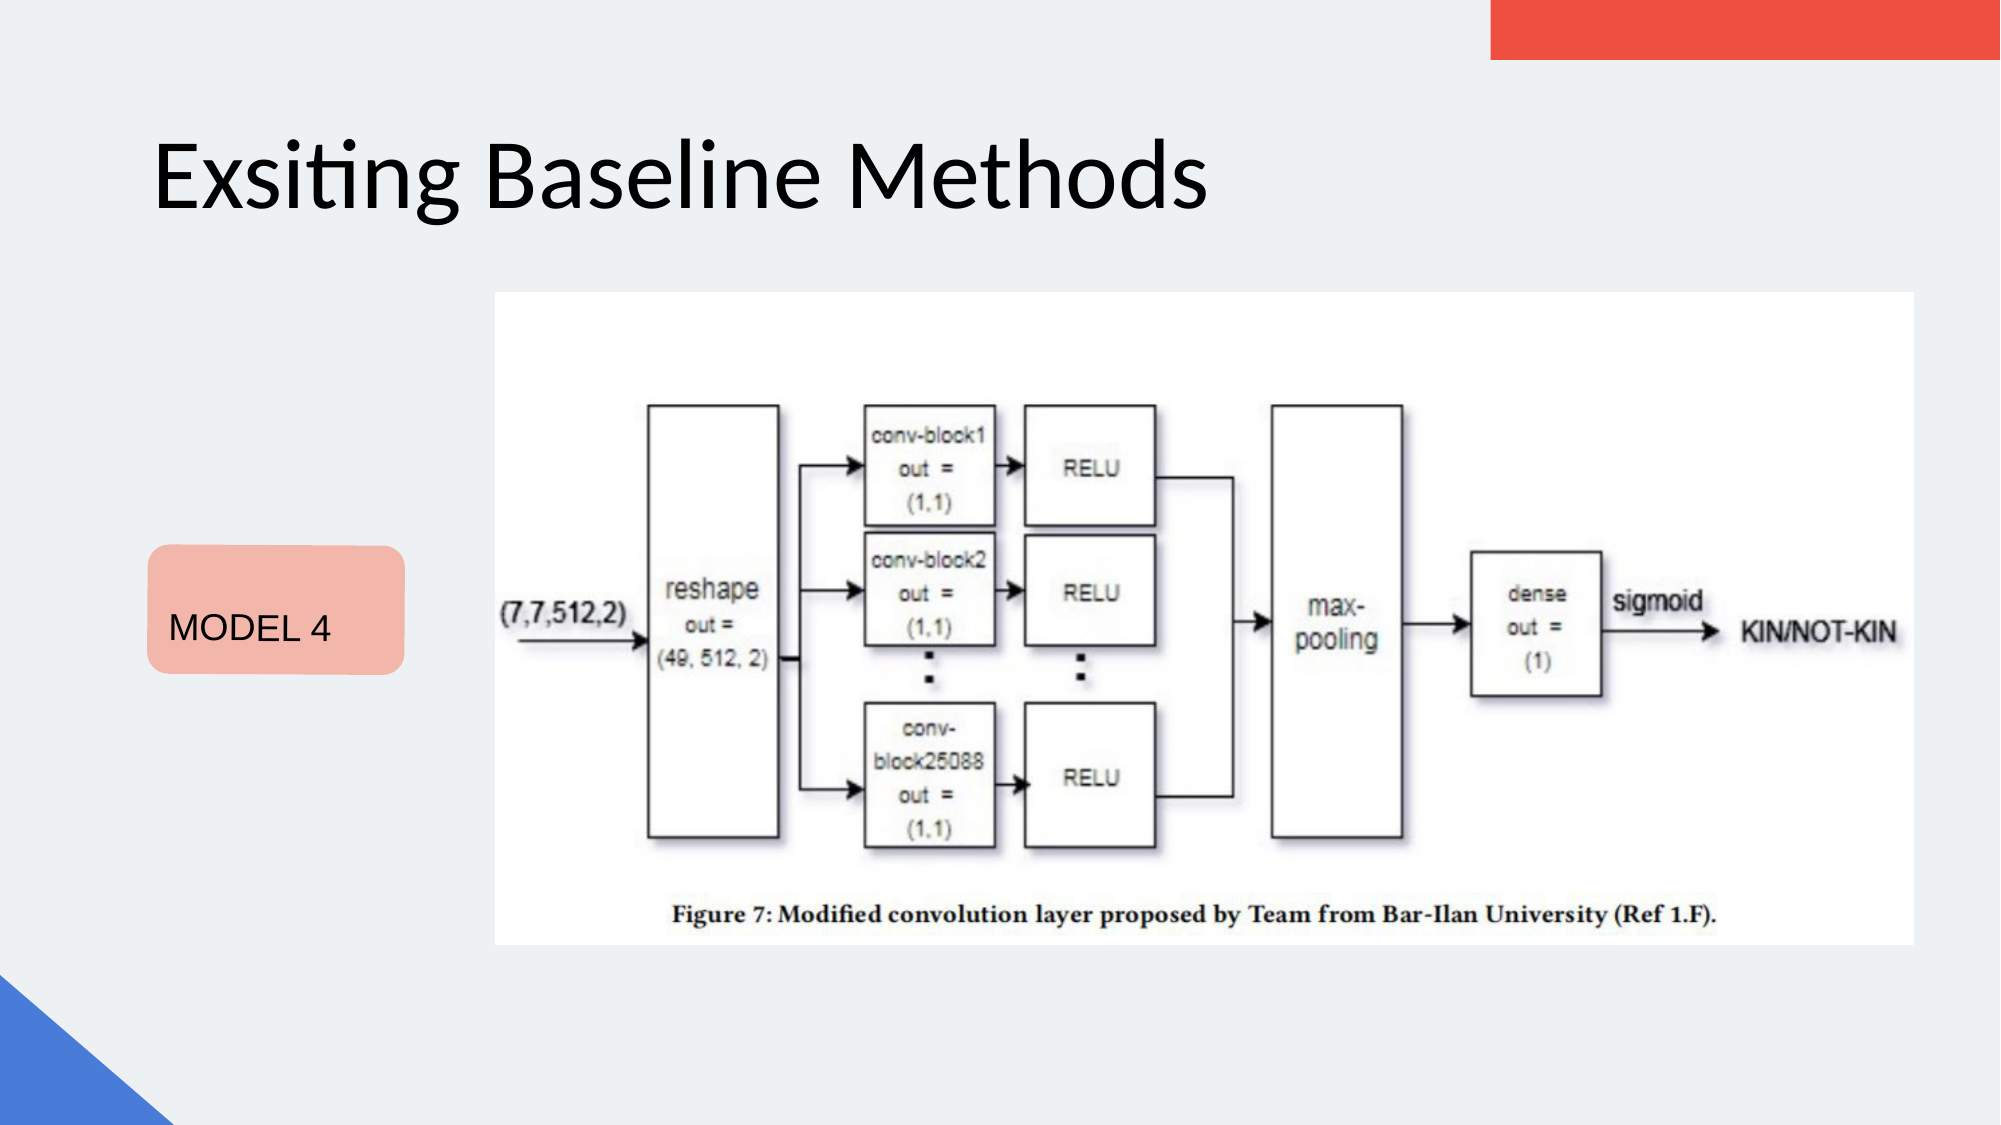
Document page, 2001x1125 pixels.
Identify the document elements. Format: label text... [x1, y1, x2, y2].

text_box MODEL 4 [147, 544, 405, 675]
picture [495, 292, 1914, 946]
text_box [0, 974, 174, 1125]
text_box [1490, 0, 2000, 60]
title Exsiting Baseline Methods [137, 59, 1863, 278]
